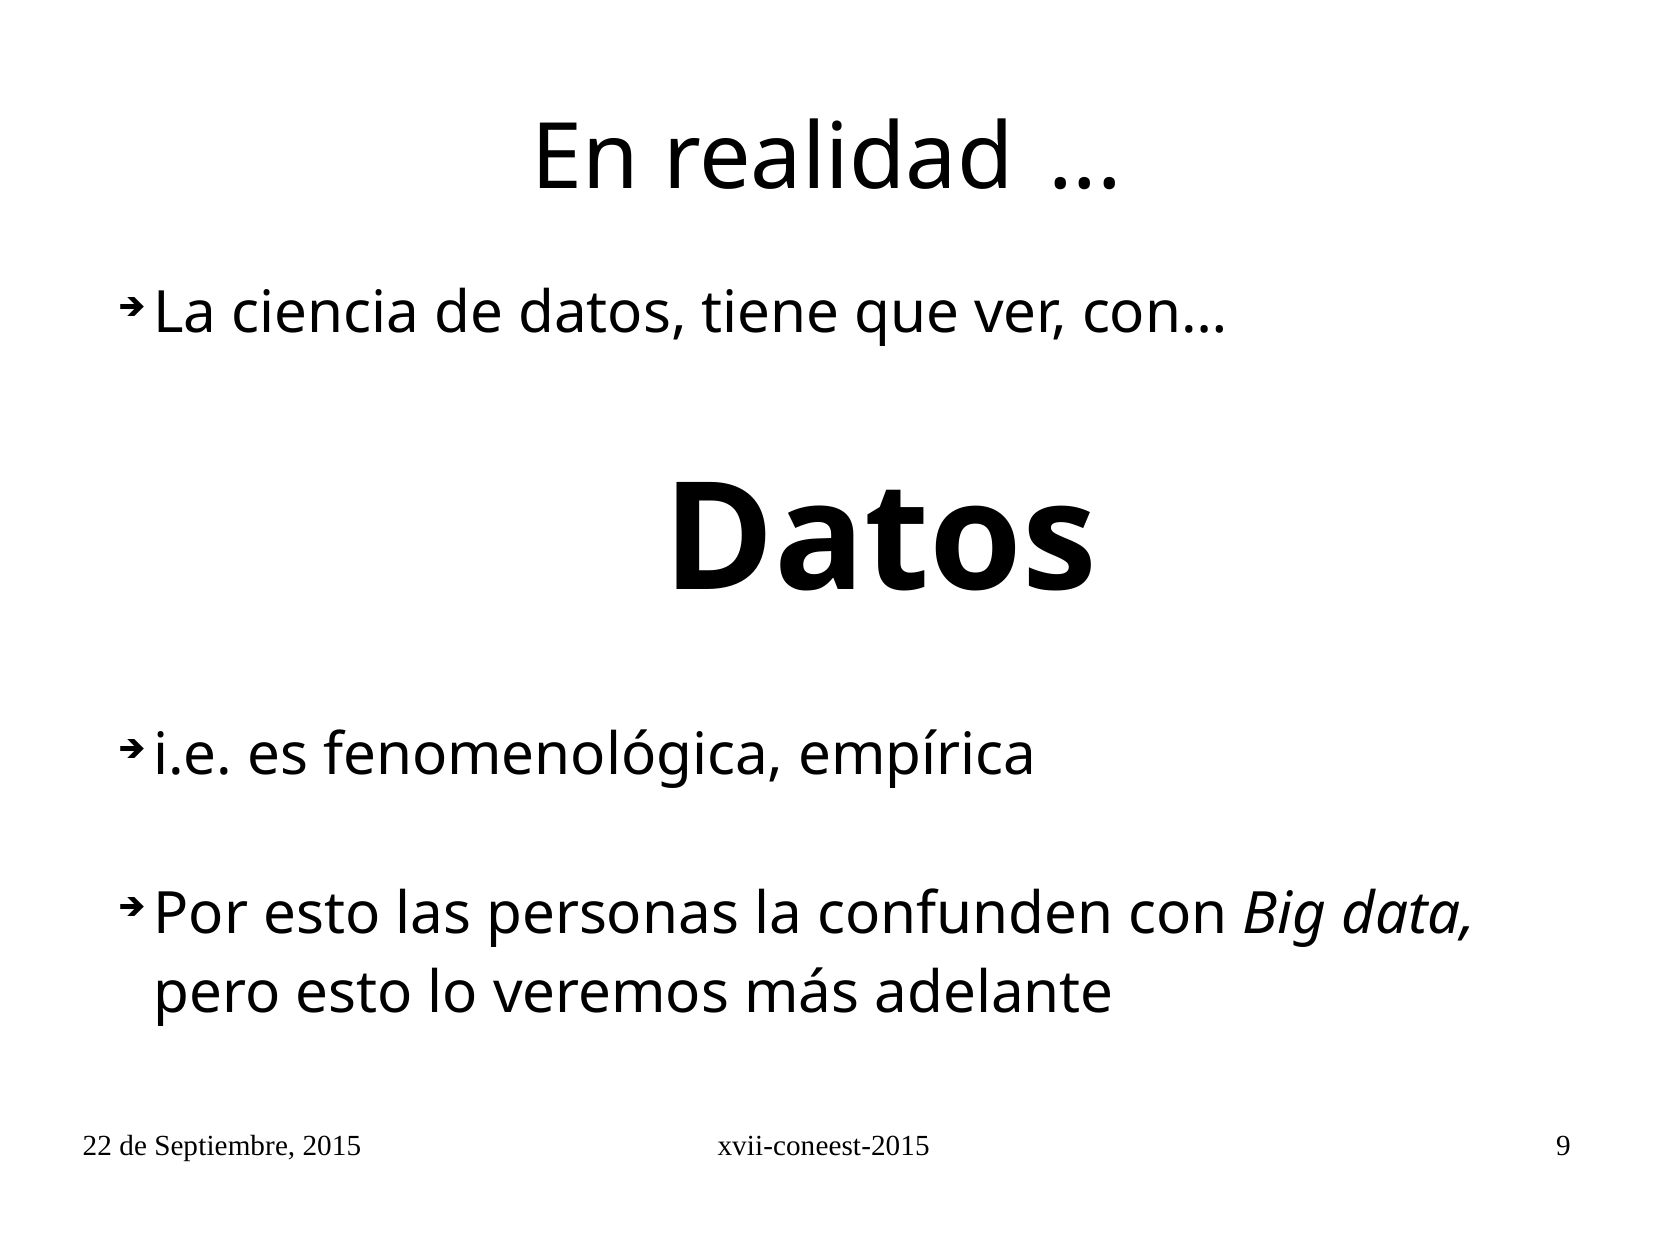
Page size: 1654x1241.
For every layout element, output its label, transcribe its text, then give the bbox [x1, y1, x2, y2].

title En realidad ... [82, 49, 1571, 257]
subtitle La ciencia de datos, tiene que ver, con… Datos i.e. es fenomenológica, empírica Por esto las personas la confunden con Big data, pero esto lo veremos más adelante [82, 290, 1571, 1010]
